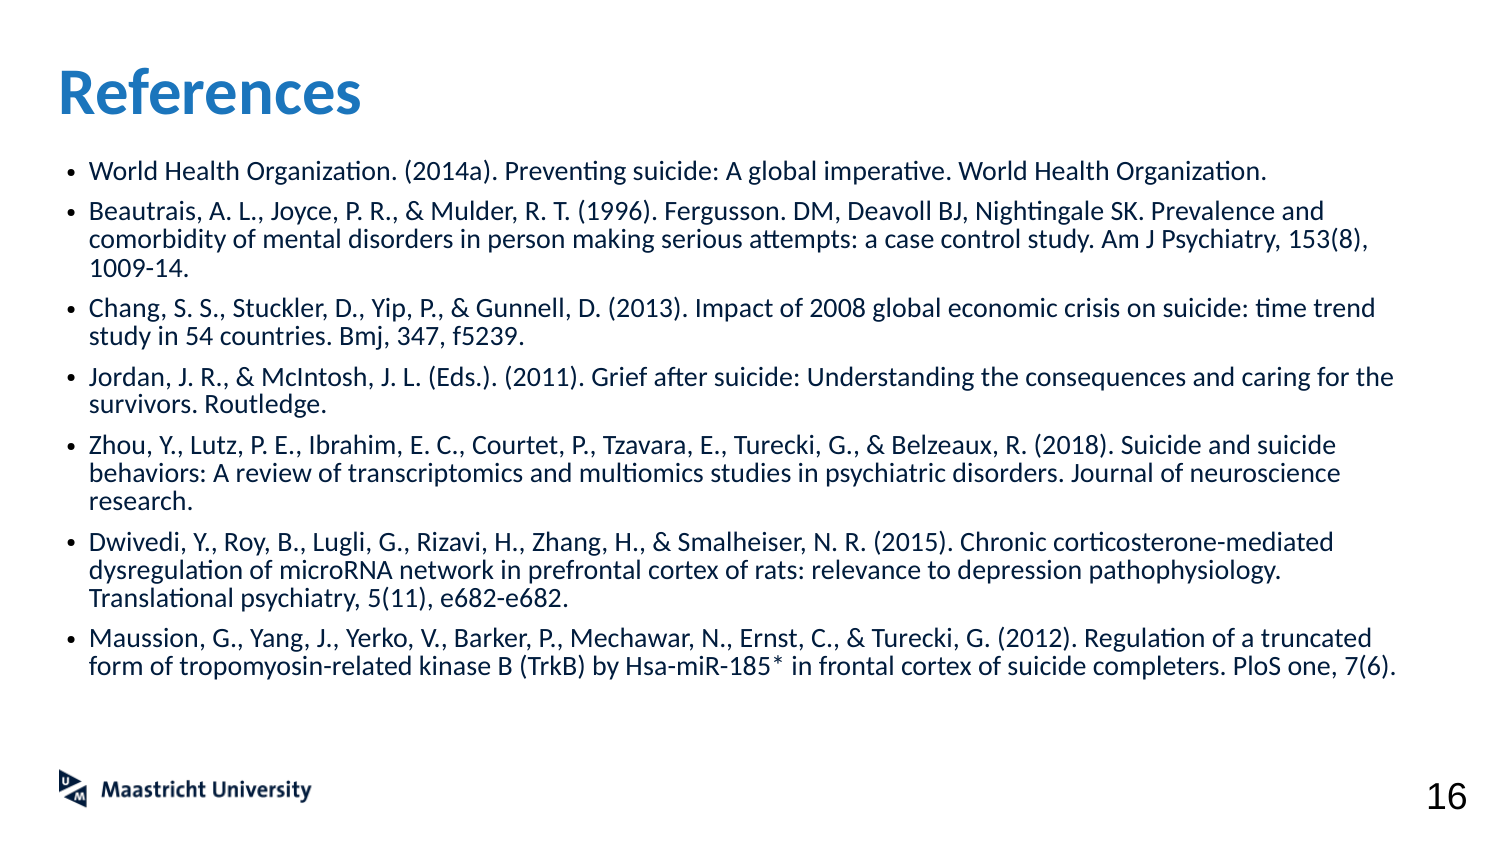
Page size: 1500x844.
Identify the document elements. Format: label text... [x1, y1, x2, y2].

title References [59, 50, 1425, 144]
list World Health Organization. (2014a). Preventing suicide: A global imperative. World Health Organization. Beautrais, A. L., Joyce, P. R., & Mulder, R. T. (1996). Fergusson. DM, Deavoll BJ, Nightingale SK. Prevalence and comorbidity of mental disorders in person making serious attempts: a case control study. Am J Psychiatry, 153(8), 1009-14. Chang, S. S., Stuckler, D., Yip, P., & Gunnell, D. (2013). Impact of 2008 global economic crisis on suicide: time trend study in 54 countries. Bmj, 347, f5239. Jordan, J. R., & McIntosh, J. L. (Eds.). (2011). Grief after suicide: Understanding the consequences and caring for the survivors. Routledge. Zhou, Y., Lutz, P. E., Ibrahim, E. C., Courtet, P., Tzavara, E., Turecki, G., & Belzeaux, R. (2018). Suicide and suicide behaviors: A review of transcriptomics and multiomics studies in psychiatric disorders. Journal of neuroscience research. Dwivedi, Y., Roy, B., Lugli, G., Rizavi, H., Zhang, H., & Smalheiser, N. R. (2015). Chronic corticosterone-mediated dysregulation of microRNA network in prefrontal cortex of rats: relevance to depression pathophysiology. Translational psychiatry, 5(11), e682-e682. Maussion, G., Yang, J., Yerko, V., Barker, P., Mechawar, N., Ernst, C., & Turecki, G. (2012). Regulation of a truncated form of tropomyosin-related kinase B (TrkB) by Hsa-miR-185* in frontal cortex of suicide completers. PloS one, 7(6). [59, 159, 1426, 707]
text_box <number> [1411, 767, 1500, 838]
